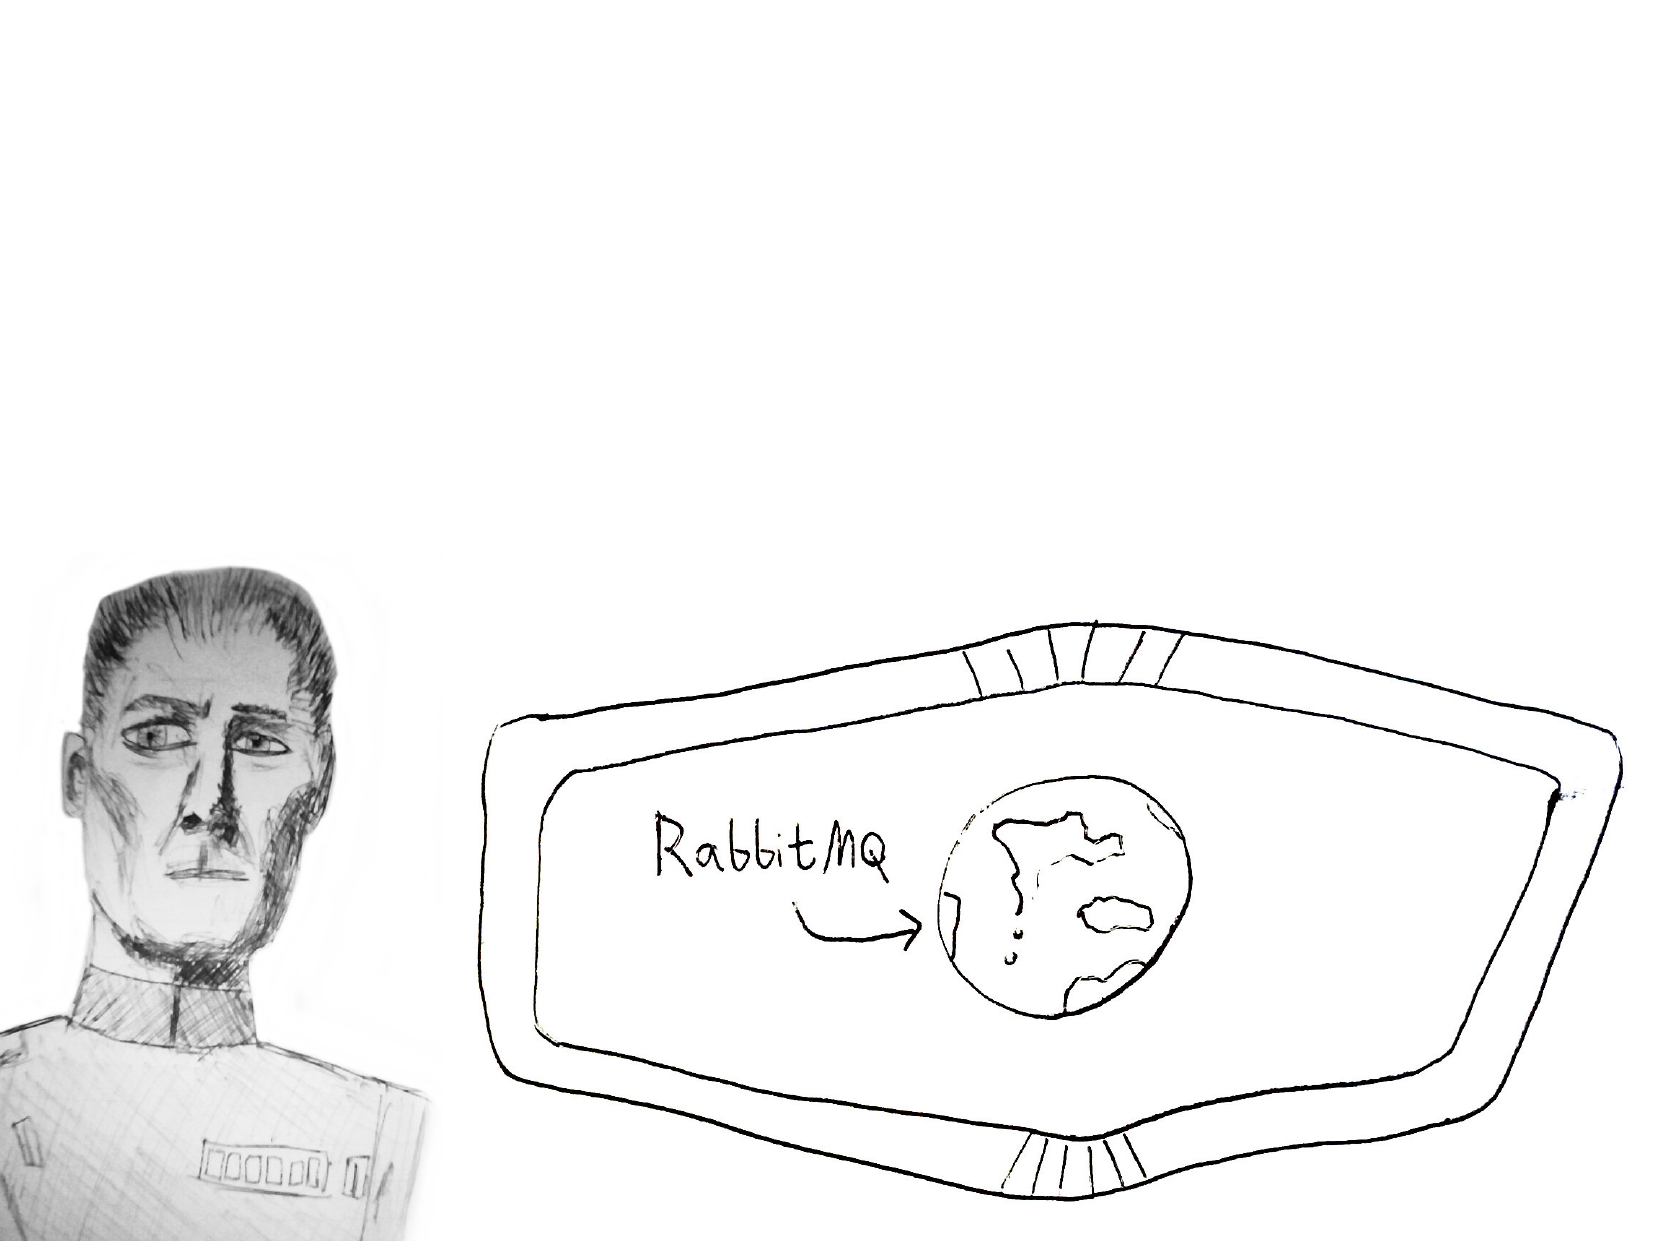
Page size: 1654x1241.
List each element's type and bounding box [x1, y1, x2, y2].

picture [0, 550, 1654, 1241]
